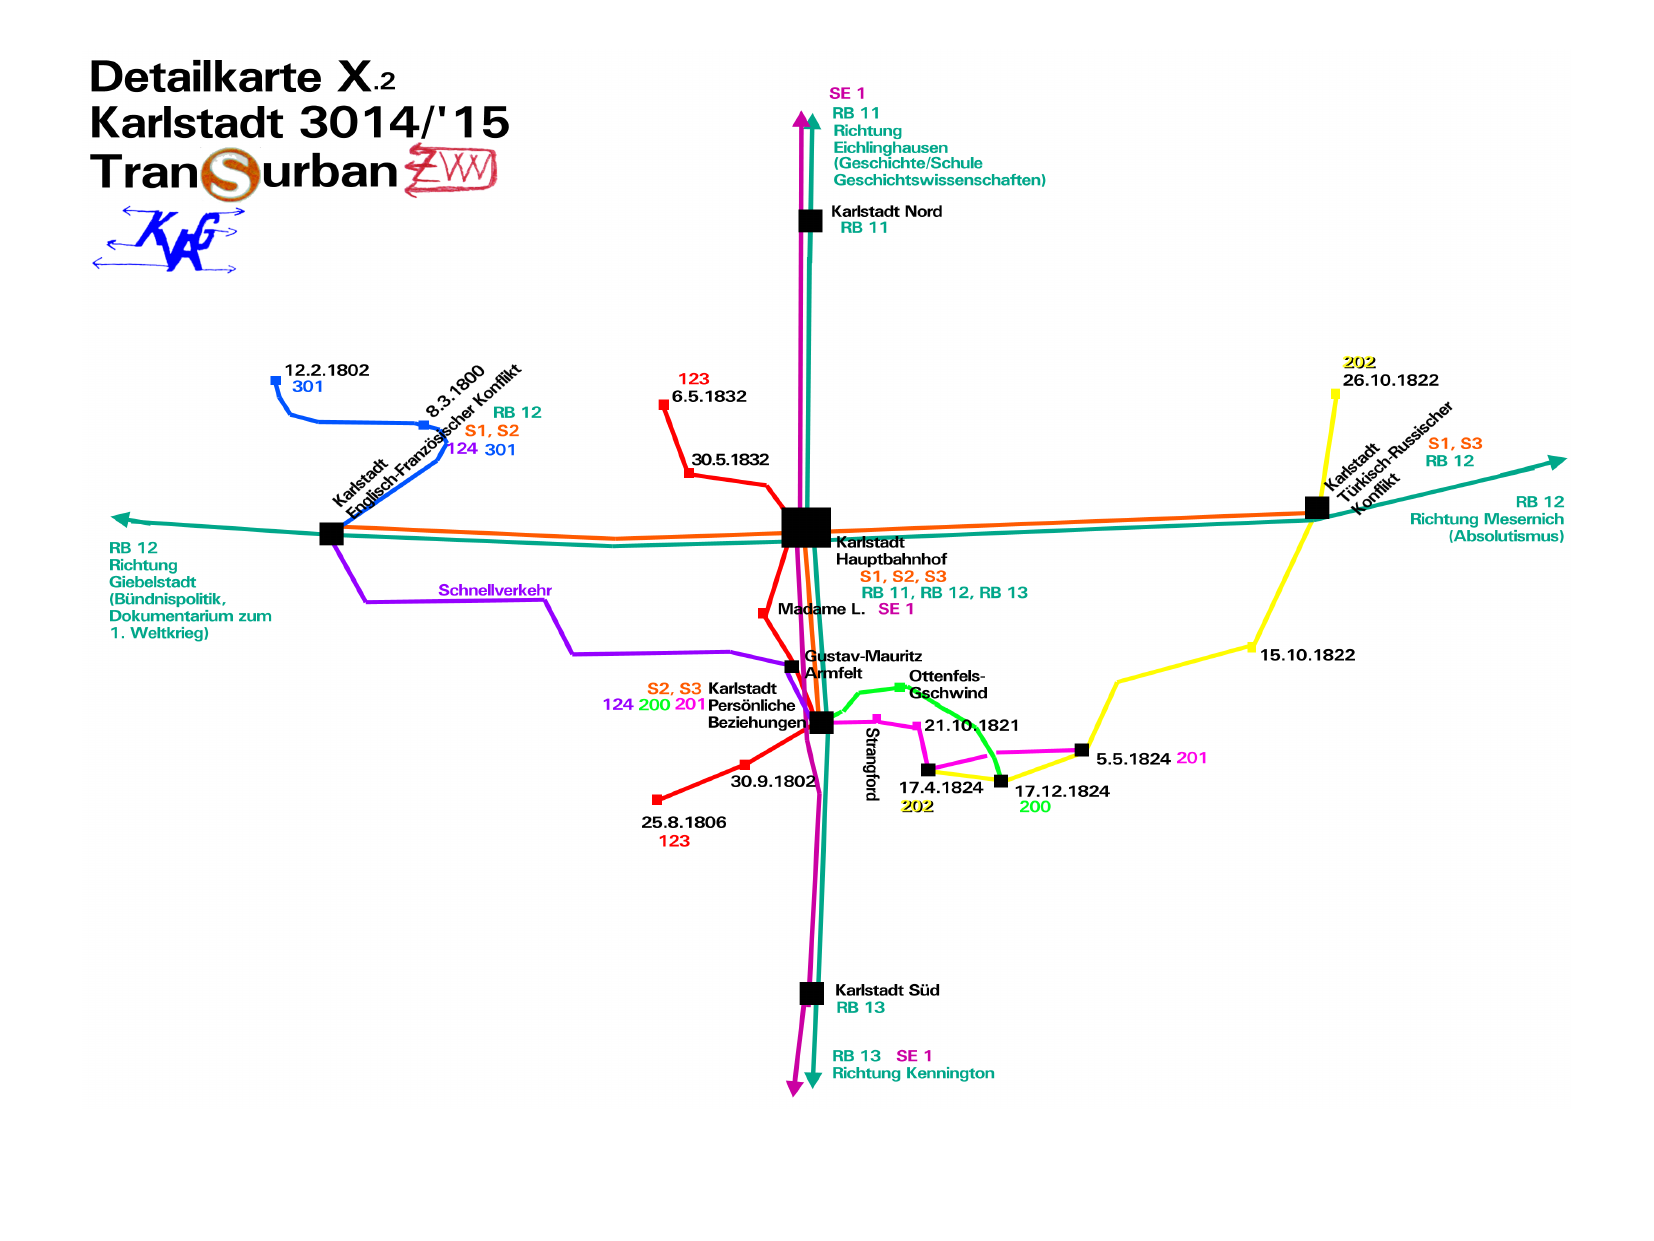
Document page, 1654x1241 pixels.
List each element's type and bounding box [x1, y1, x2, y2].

picture [82, 49, 1571, 1109]
